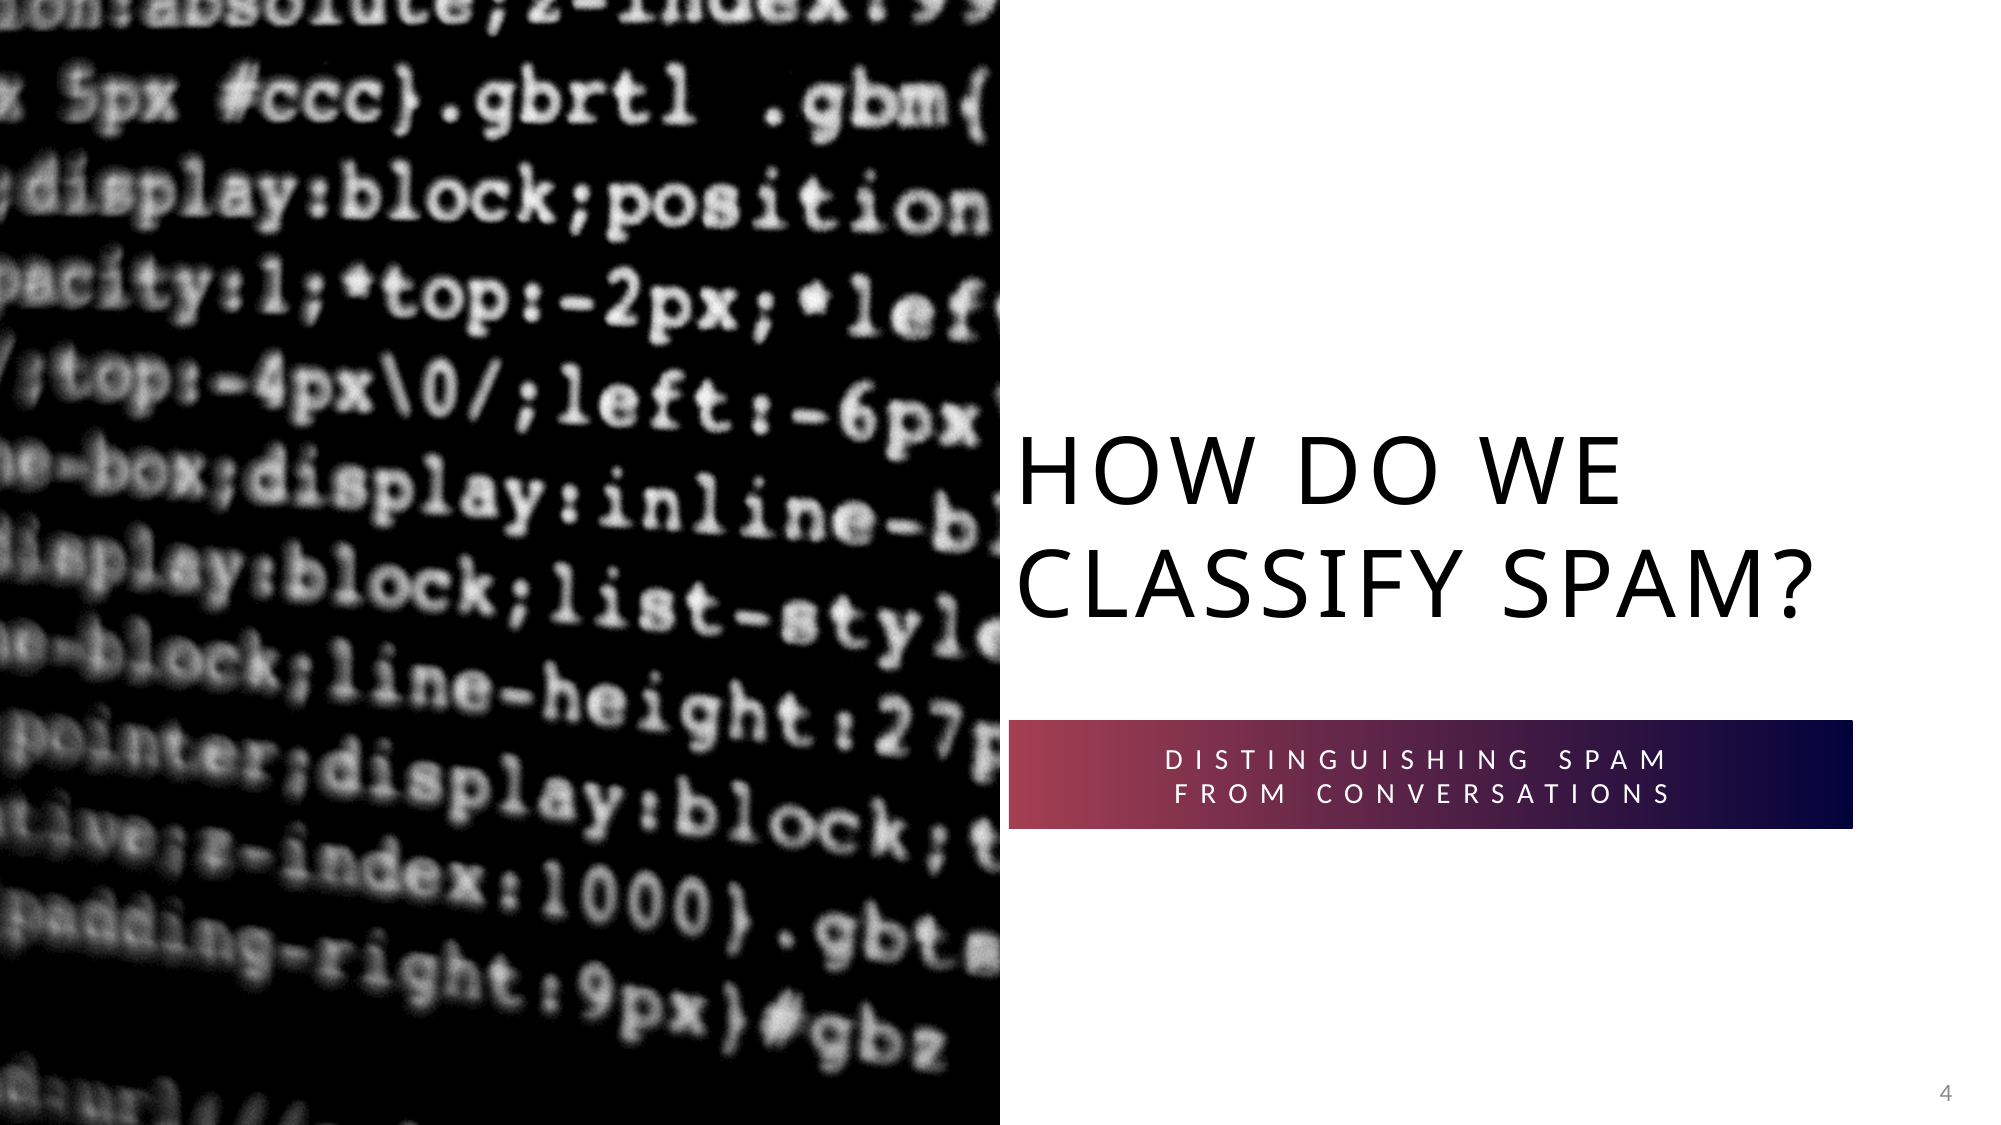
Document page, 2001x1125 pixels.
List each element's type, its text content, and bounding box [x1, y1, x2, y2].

title How do we classify spam? [1000, 371, 1862, 644]
list Distinguishing spam from conversations [1008, 720, 1853, 829]
slide_number <number> [1894, 1061, 1968, 1121]
picture [0, 0, 1000, 1125]
